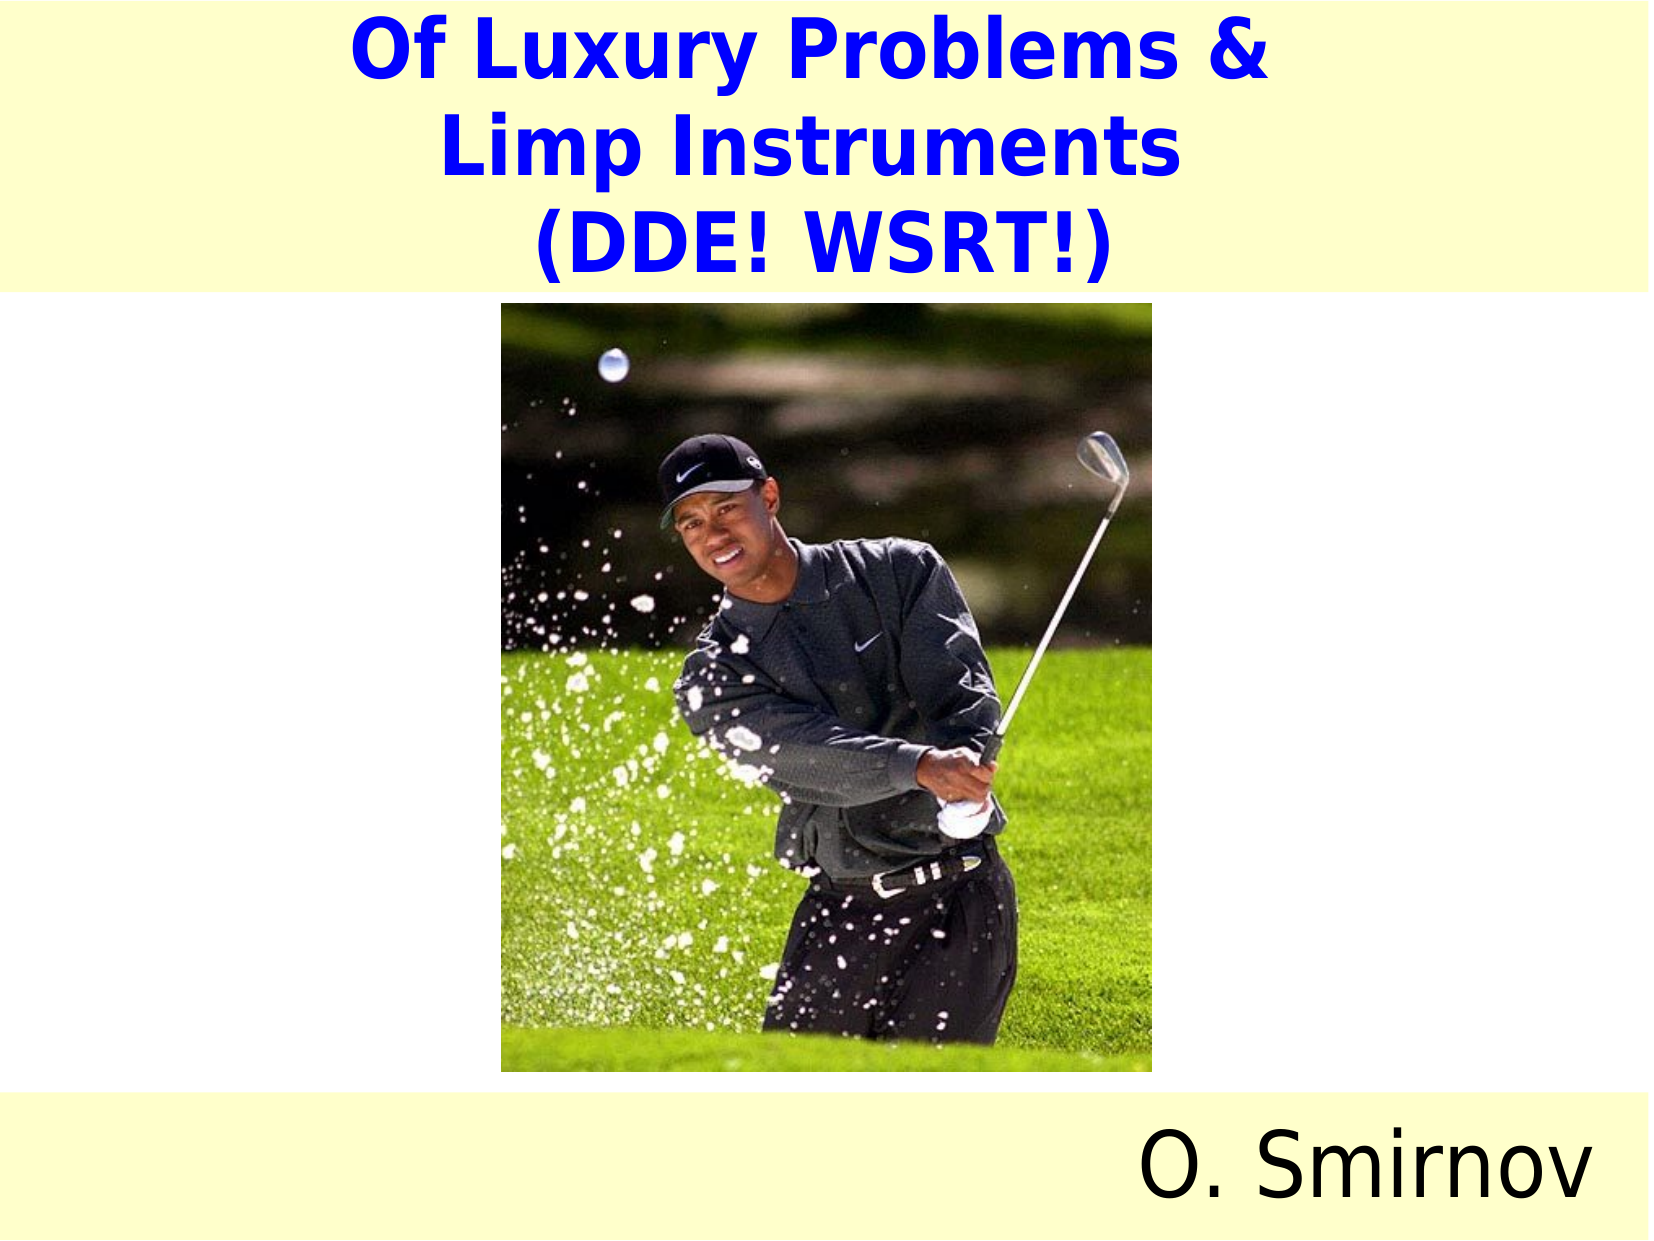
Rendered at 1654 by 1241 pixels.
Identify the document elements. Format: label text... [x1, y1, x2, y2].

title Of Luxury Problems & Limp Instruments (DDE! WSRT!) [0, 0, 1649, 293]
picture [501, 303, 1152, 1072]
title O. Smirnov [0, 1092, 1649, 1241]
